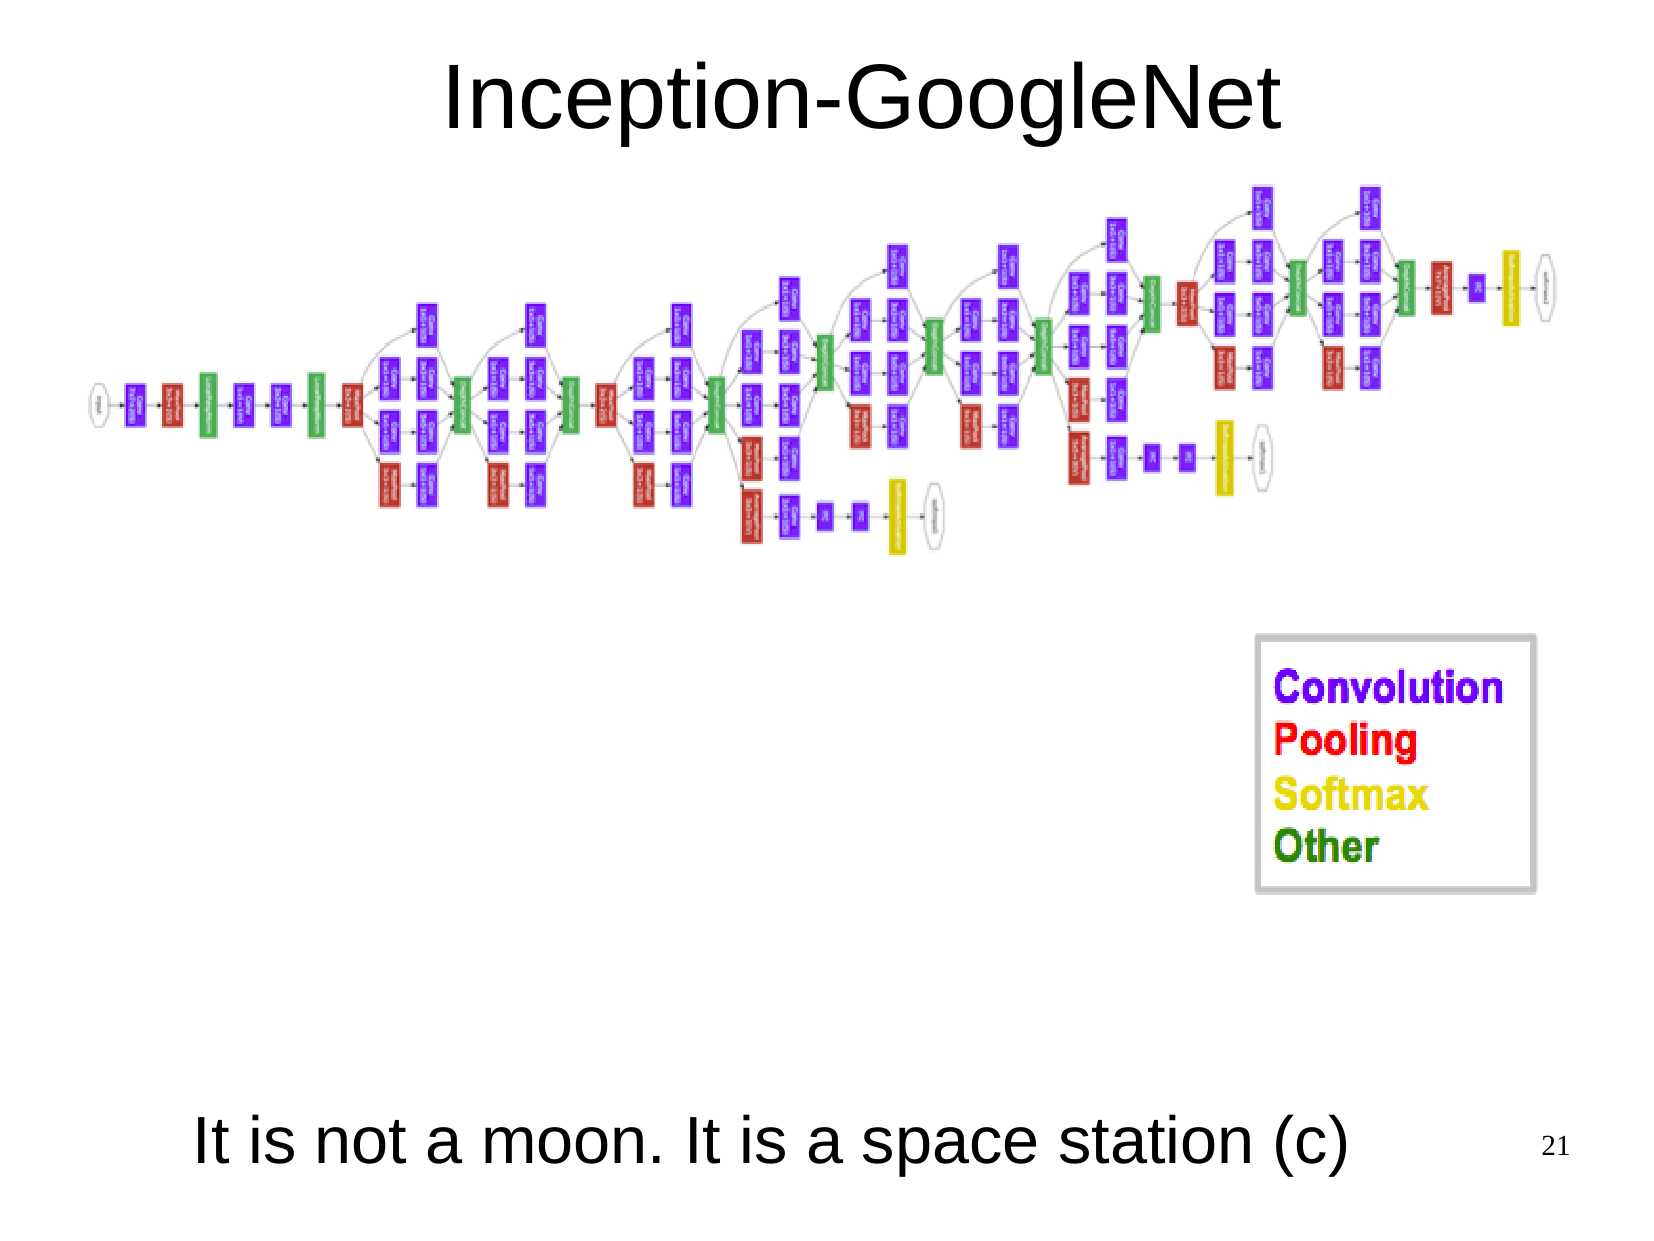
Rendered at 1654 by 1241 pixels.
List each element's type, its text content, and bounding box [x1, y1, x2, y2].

text_box Inception-GoogleNet [330, 45, 1396, 148]
picture [53, 137, 1587, 930]
text_box It is not a moon. It is a space station (c) [60, 1021, 1486, 1241]
